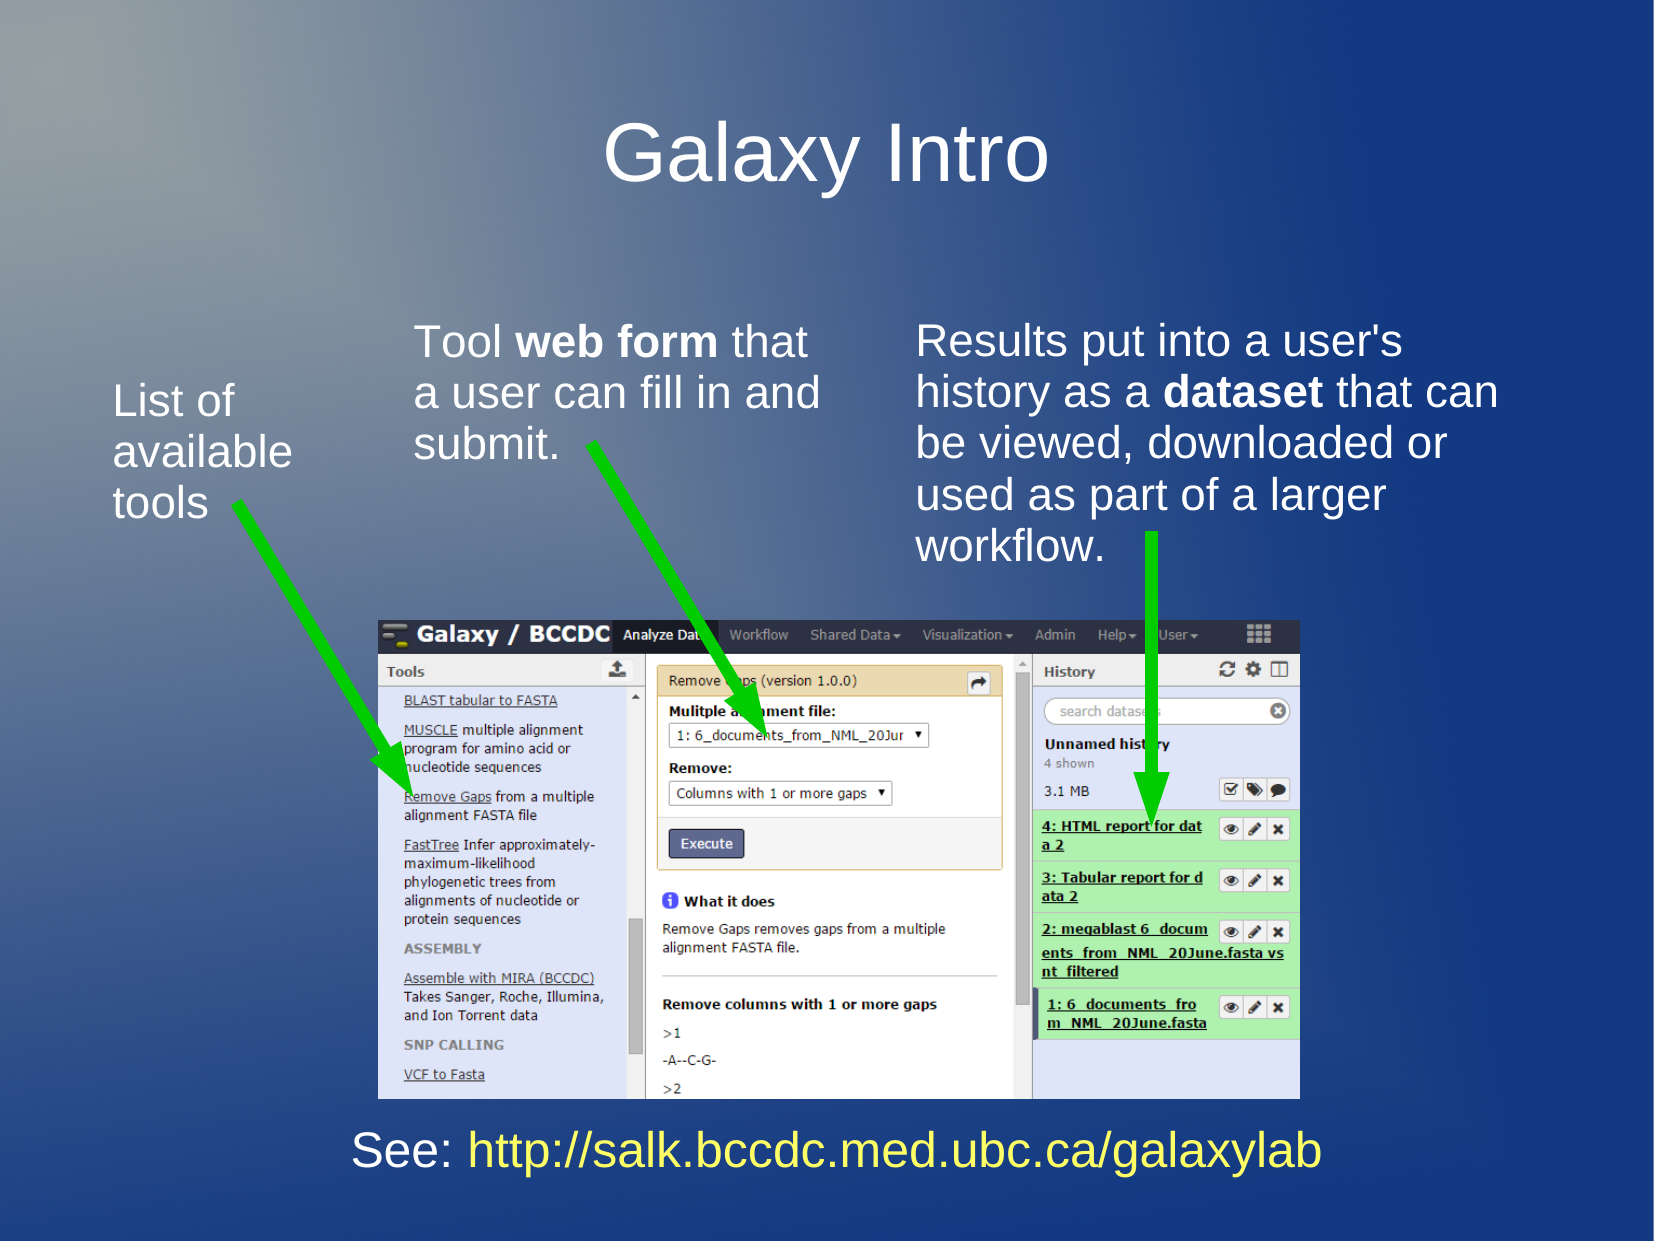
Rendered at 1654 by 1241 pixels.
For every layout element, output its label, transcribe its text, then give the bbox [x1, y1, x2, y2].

title Galaxy Intro [82, 50, 1571, 256]
text_box List of available tools [112, 348, 378, 556]
list See: http://salk.bccdc.med.ubc.ca/galaxylab [265, 1122, 1595, 1182]
text_box Results put into a user's history as a dataset that can be viewed, downloaded or used as part of a larger workflow. [915, 295, 1536, 591]
picture [0, 0, 1654, 1241]
text_box Tool web form that a user can fill in and submit. [413, 289, 827, 497]
